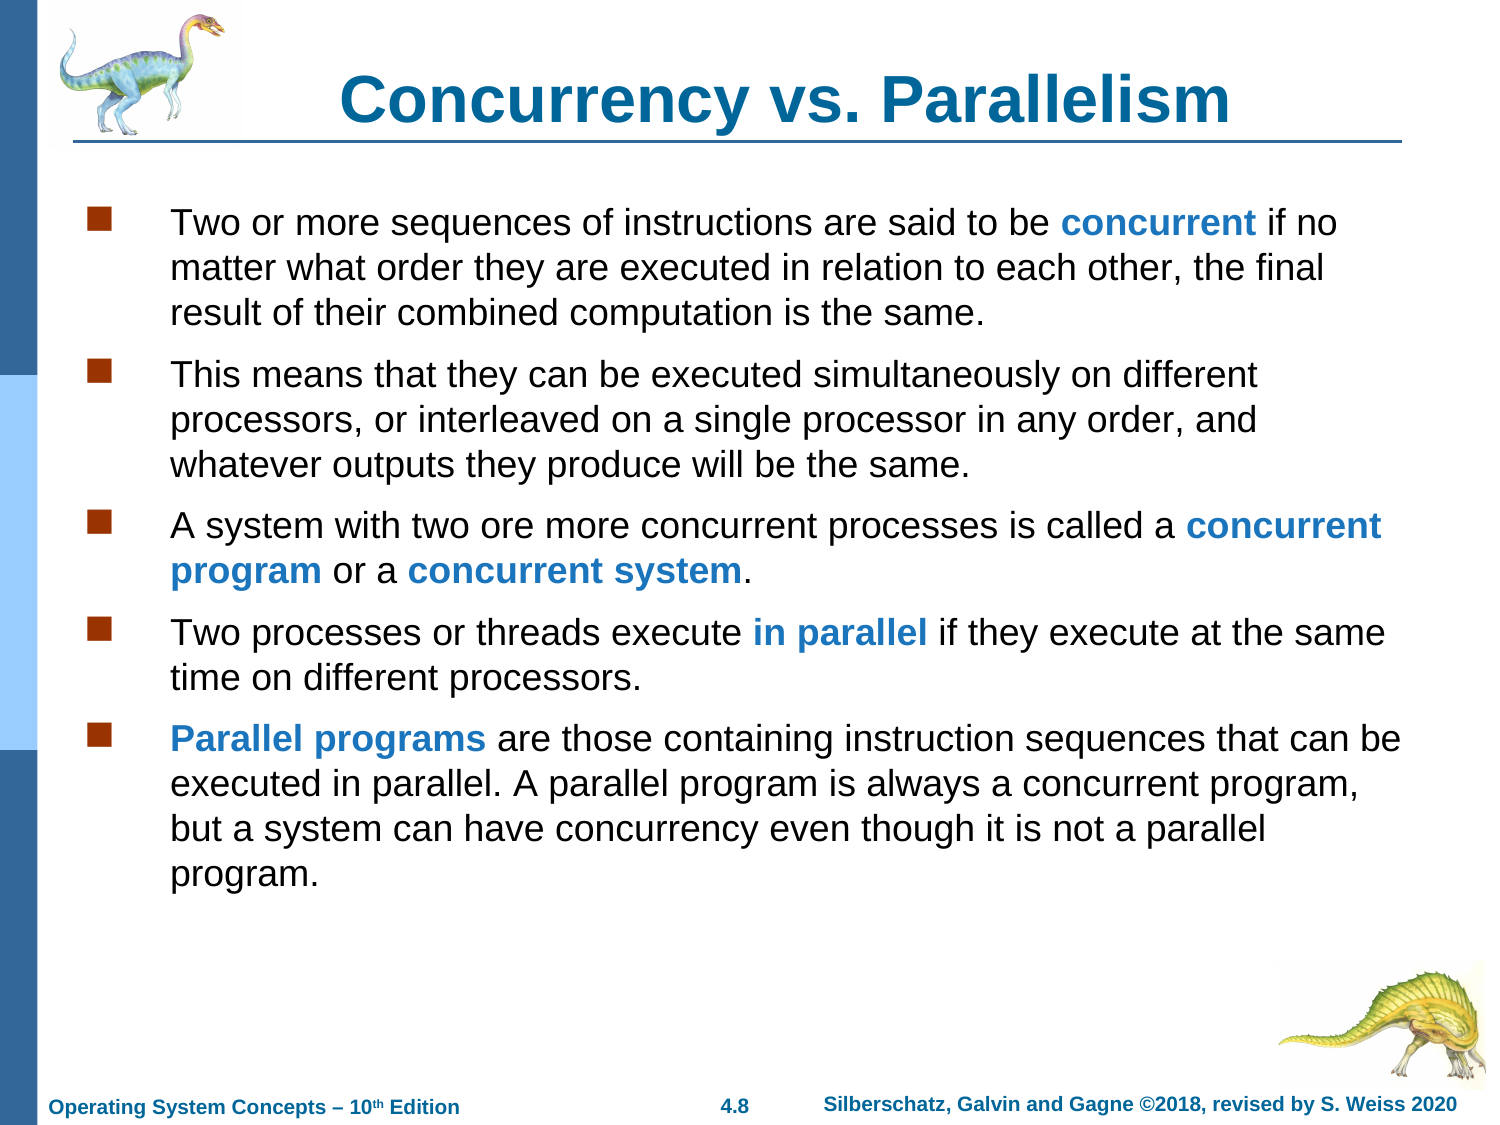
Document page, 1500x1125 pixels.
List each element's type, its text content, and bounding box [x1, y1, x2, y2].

picture [46, 0, 243, 149]
text_box Two or more sequences of instructions are said to be concurrent if no matter what order they are executed in relation to each other, the final result of their combined computation is the same. This means that they can be executed simultaneously on different processors, or interleaved on a single processor in any order, and whatever outputs they produce will be the same. A system with two ore more concurrent processes is called a concurrent program or a concurrent system. Two processes or threads execute in parallel if they execute at the same time on different processors. Parallel programs are those containing instruction sequences that can be executed in parallel. A parallel program is always a concurrent program, but a system can have concurrency even though it is not a parallel program. [75, 190, 1426, 935]
title Concurrency vs. Parallelism [110, 48, 1461, 144]
picture [1140, 1096, 1148, 1101]
picture [1275, 959, 1486, 1090]
